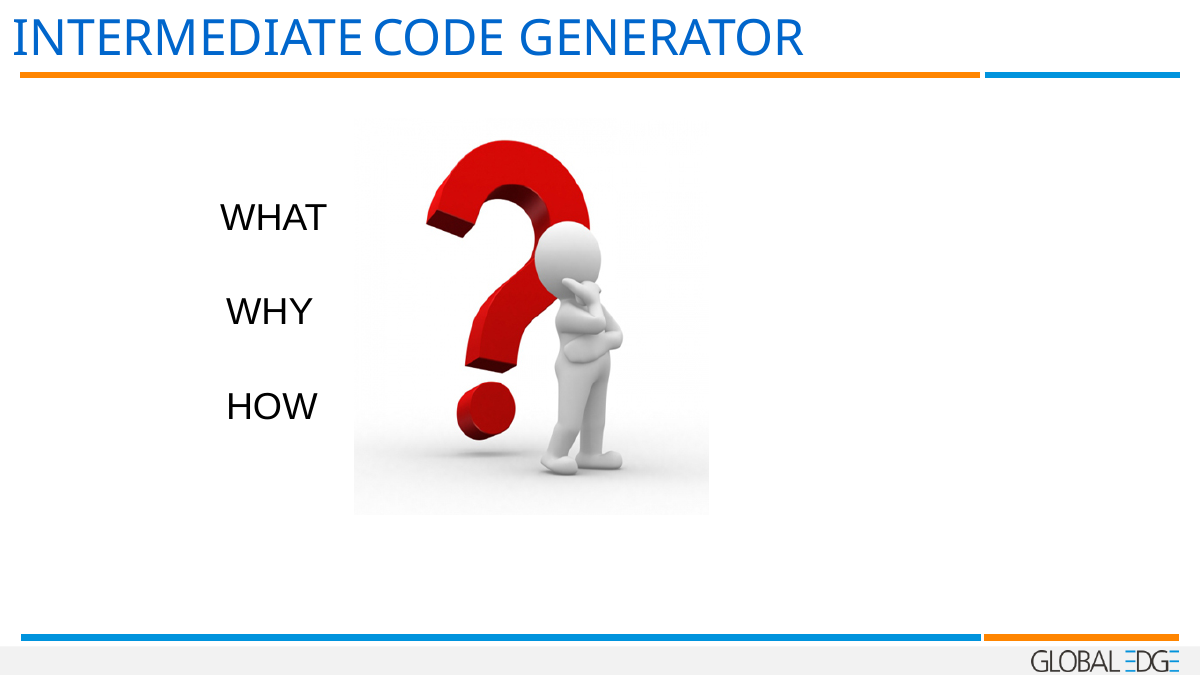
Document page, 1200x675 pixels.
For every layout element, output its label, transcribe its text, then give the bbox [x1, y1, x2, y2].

text_box WHY [200, 283, 886, 341]
title INTERMEDIATE CODE GENERATOR [12, 6, 1088, 66]
picture [354, 435, 709, 515]
text_box WHAT [194, 188, 939, 246]
picture [1031, 650, 1179, 672]
text_box HOW [200, 377, 875, 435]
picture [354, 341, 709, 377]
picture [354, 246, 709, 283]
picture [354, 118, 709, 188]
